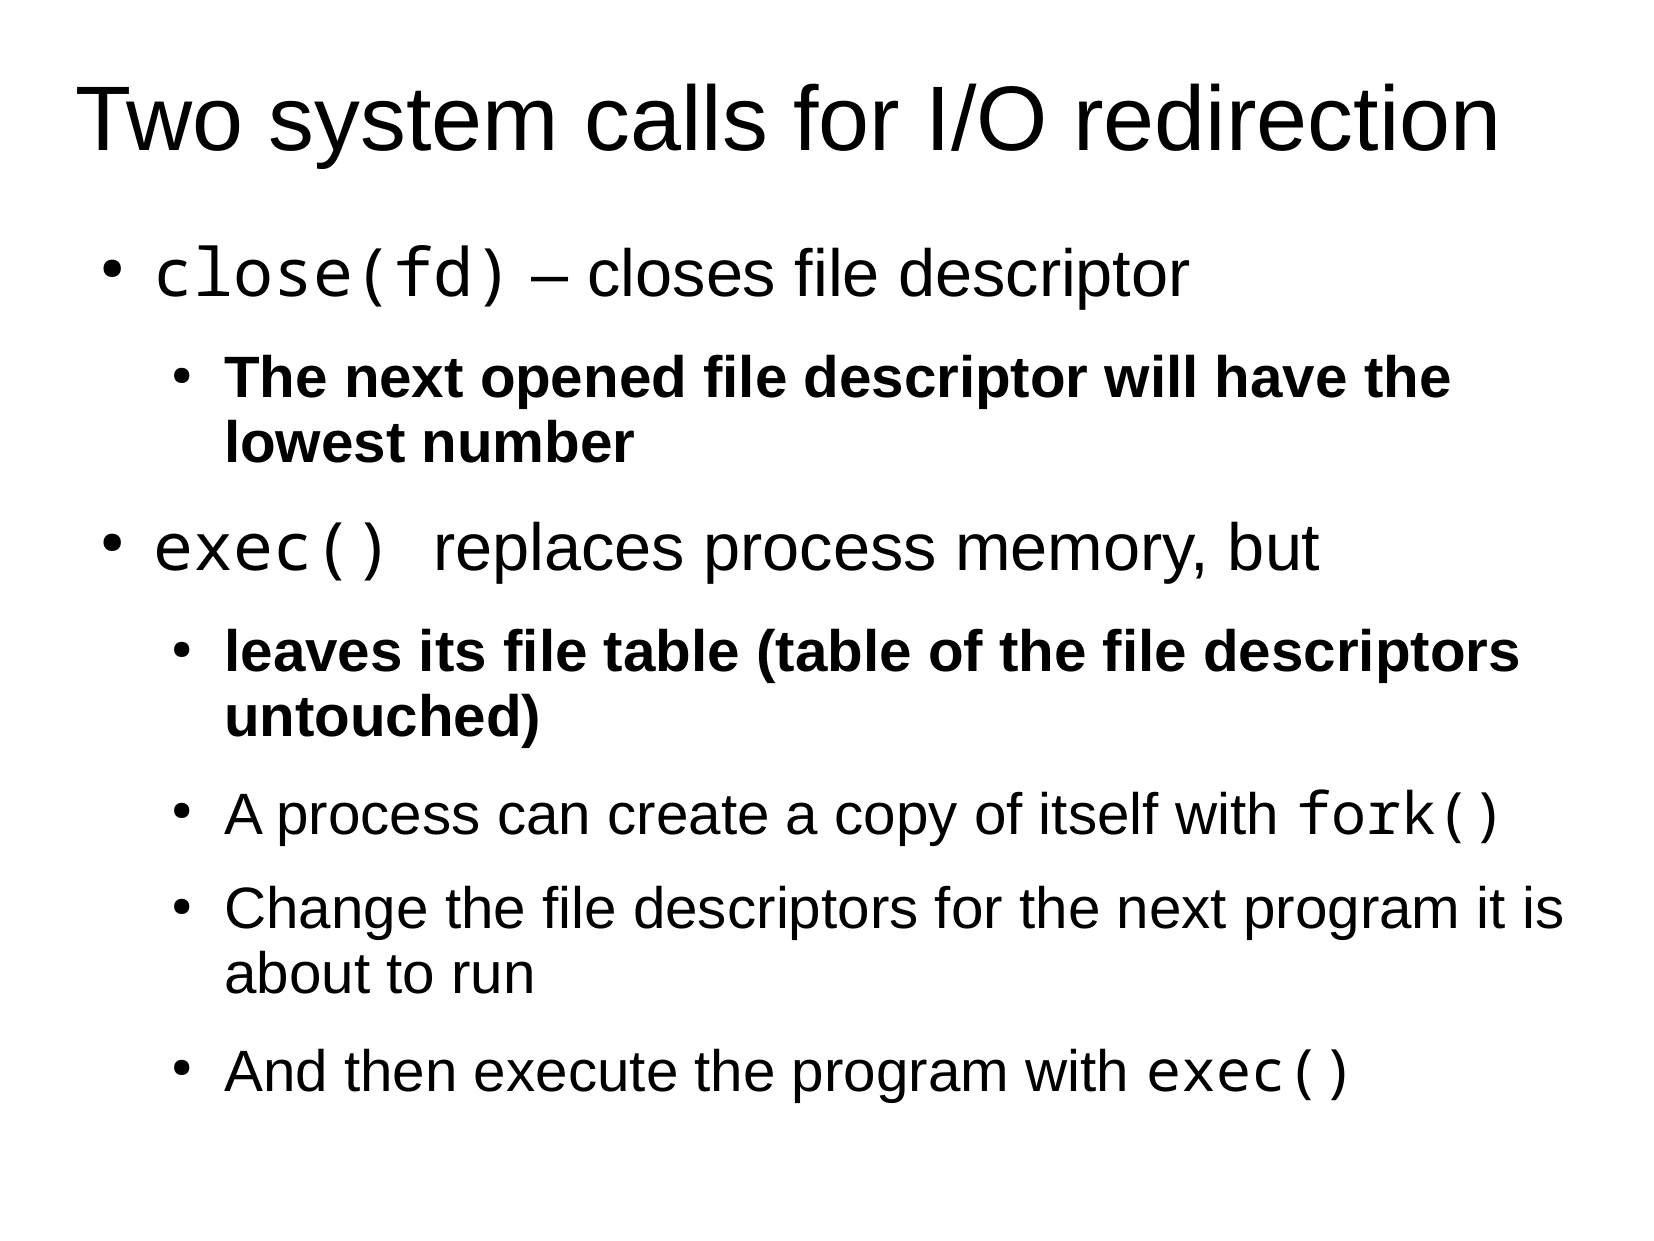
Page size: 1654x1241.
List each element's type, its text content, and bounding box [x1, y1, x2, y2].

title Two system calls for I/O redirection [75, 49, 1538, 188]
list close(fd) – closes file descriptor The next opened file descriptor will have the lowest number exec() replaces process memory, but leaves its file table (table of the file descriptors untouched) A process can create a copy of itself with fork() Change the file descriptors for the next program it is about to run And then execute the program with exec() [82, 225, 1571, 1163]
